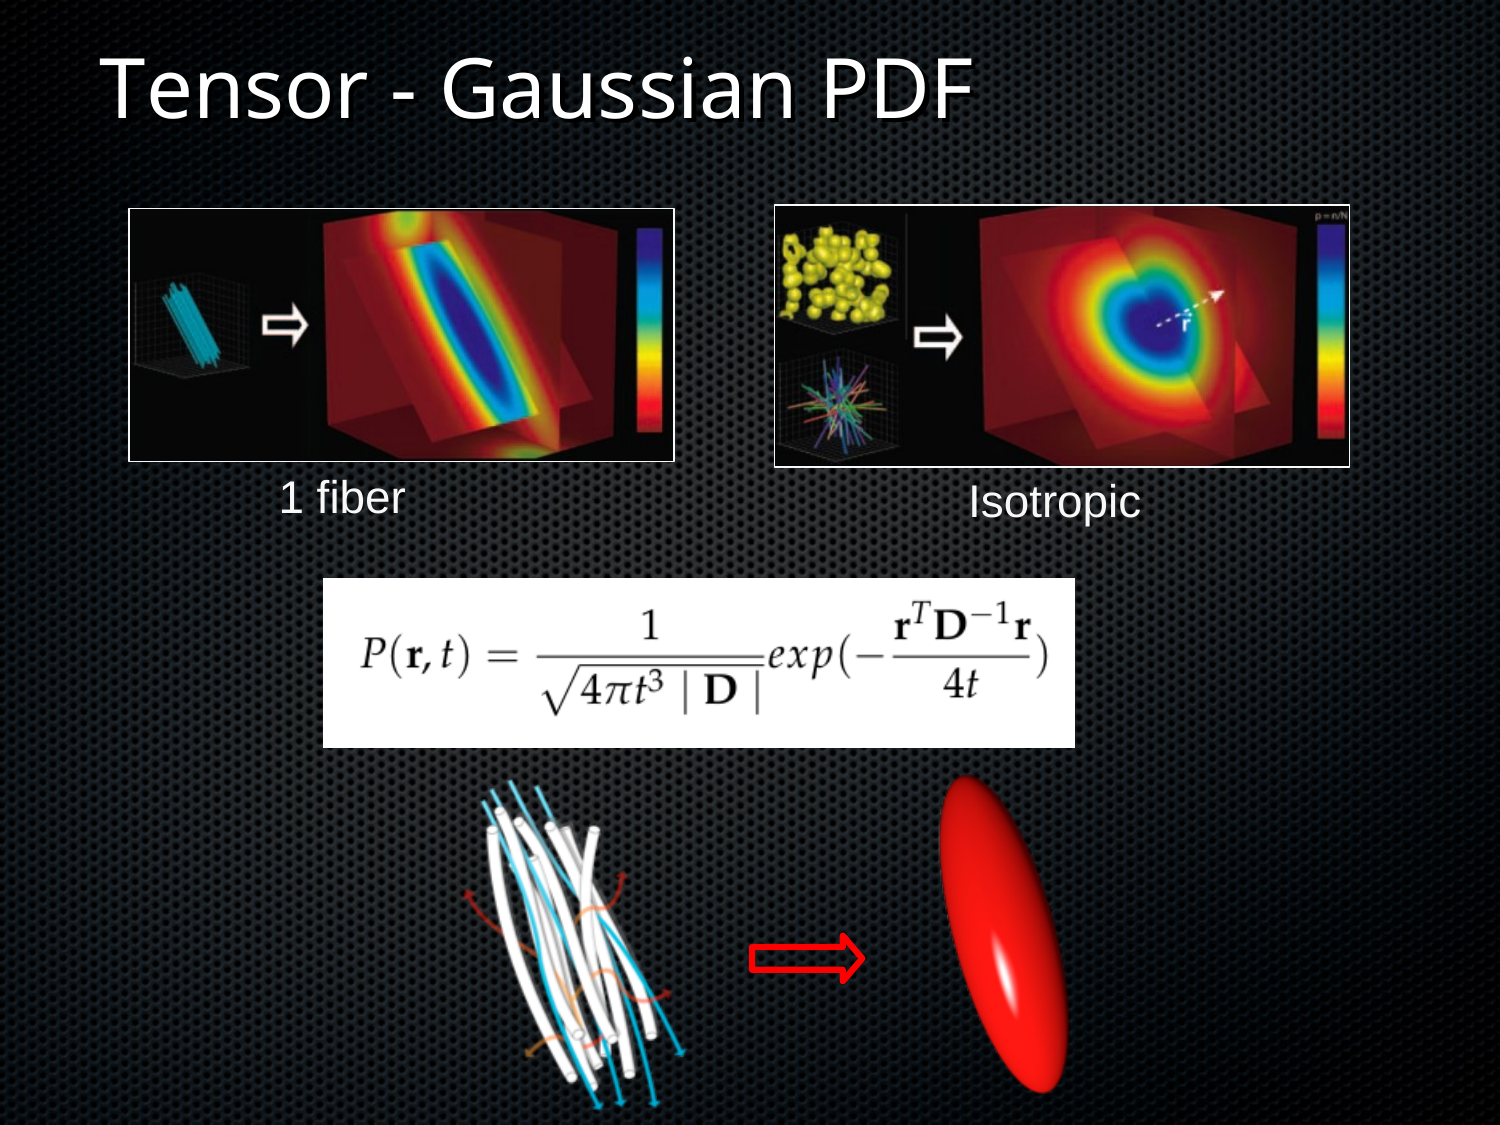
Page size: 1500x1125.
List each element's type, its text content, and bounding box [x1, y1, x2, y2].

title Tensor - Gaussian PDF [91, 26, 1396, 144]
text_box 1 fiber [272, 461, 504, 514]
text_box Isotropic [1089, 495, 1101, 514]
picture [0, 0, 1500, 1125]
text_box Isotropic [961, 465, 1207, 520]
